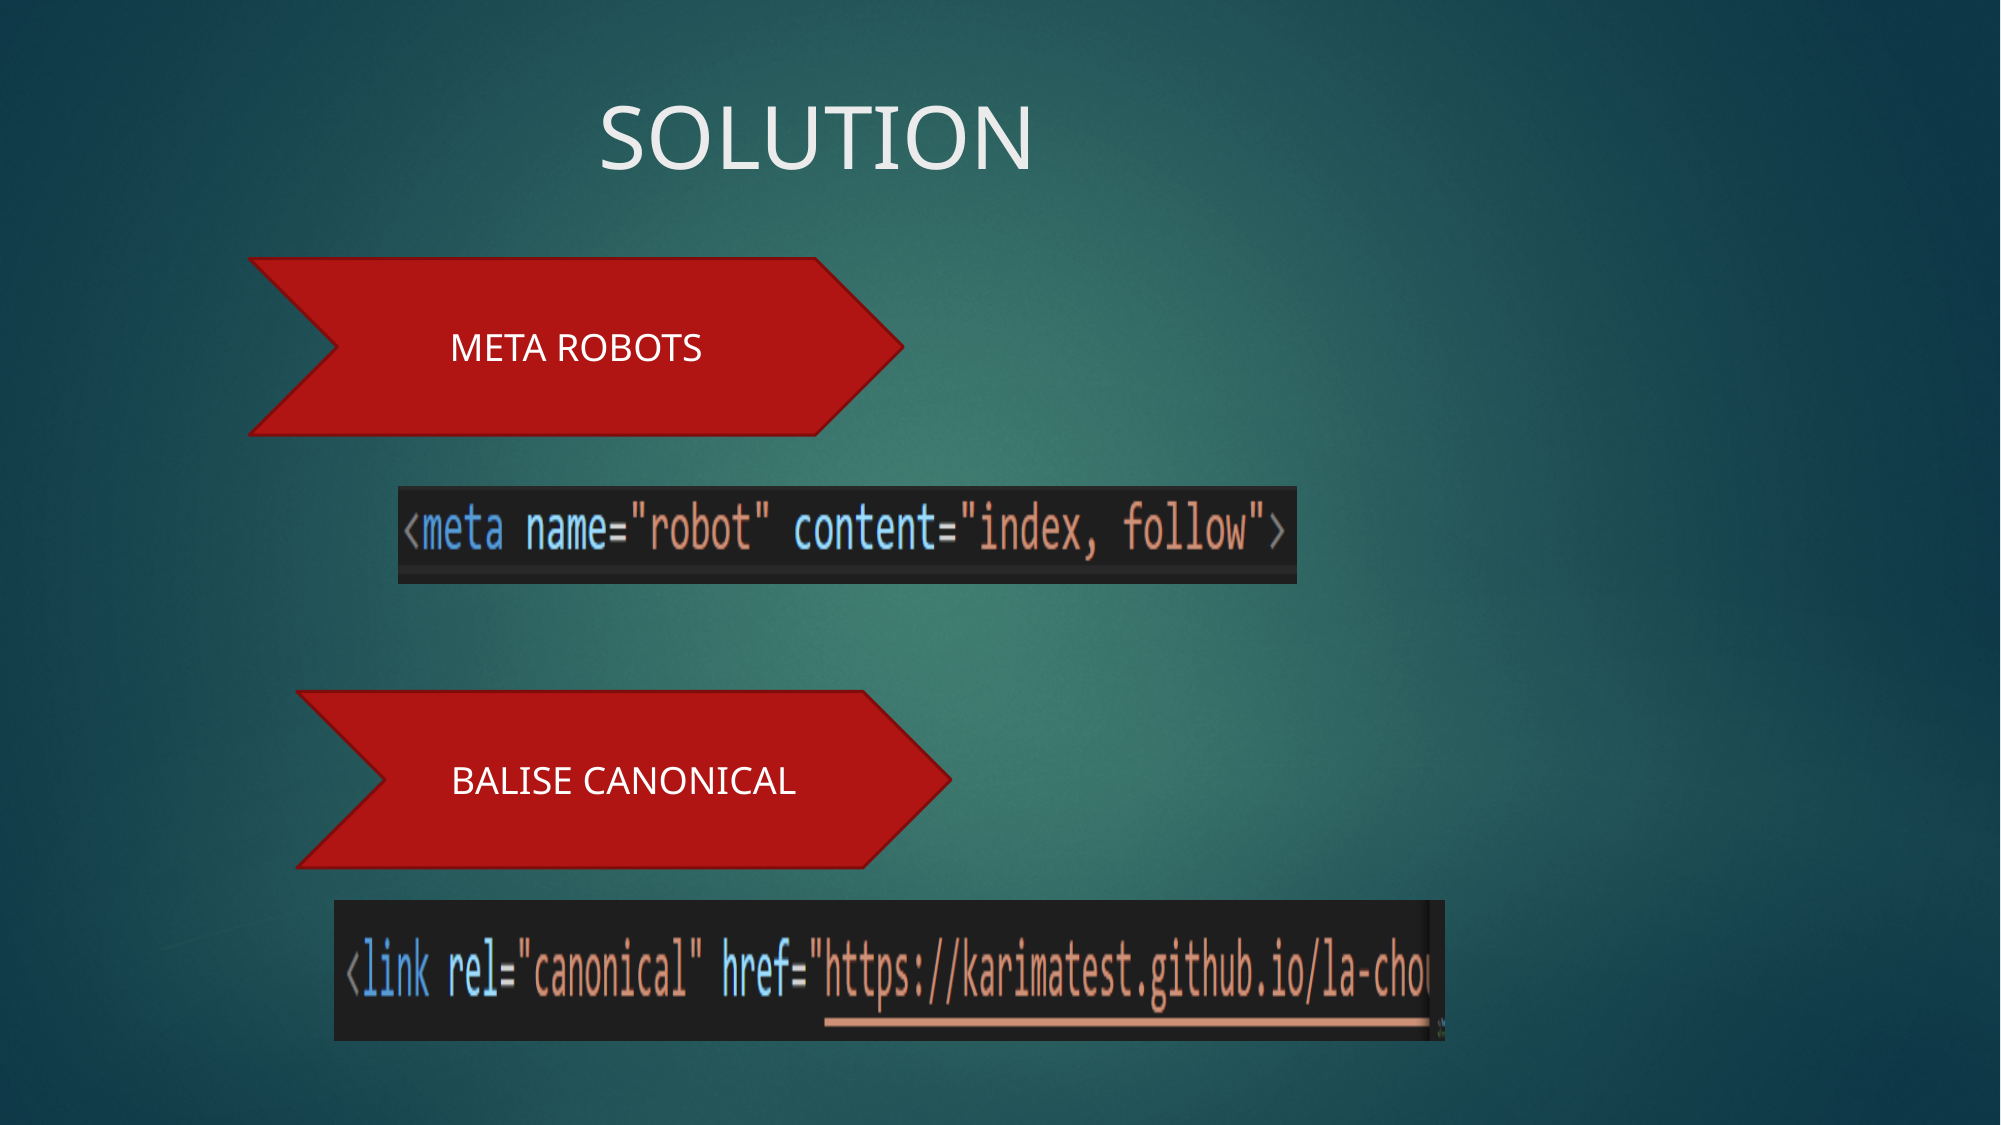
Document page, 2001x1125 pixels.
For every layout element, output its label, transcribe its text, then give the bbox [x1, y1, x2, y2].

title SOLUTION [106, 74, 1649, 215]
text_box BALISE CANONICAL [296, 691, 952, 868]
picture [398, 486, 1297, 584]
picture [334, 900, 1445, 1041]
text_box META ROBOTS [249, 258, 904, 436]
